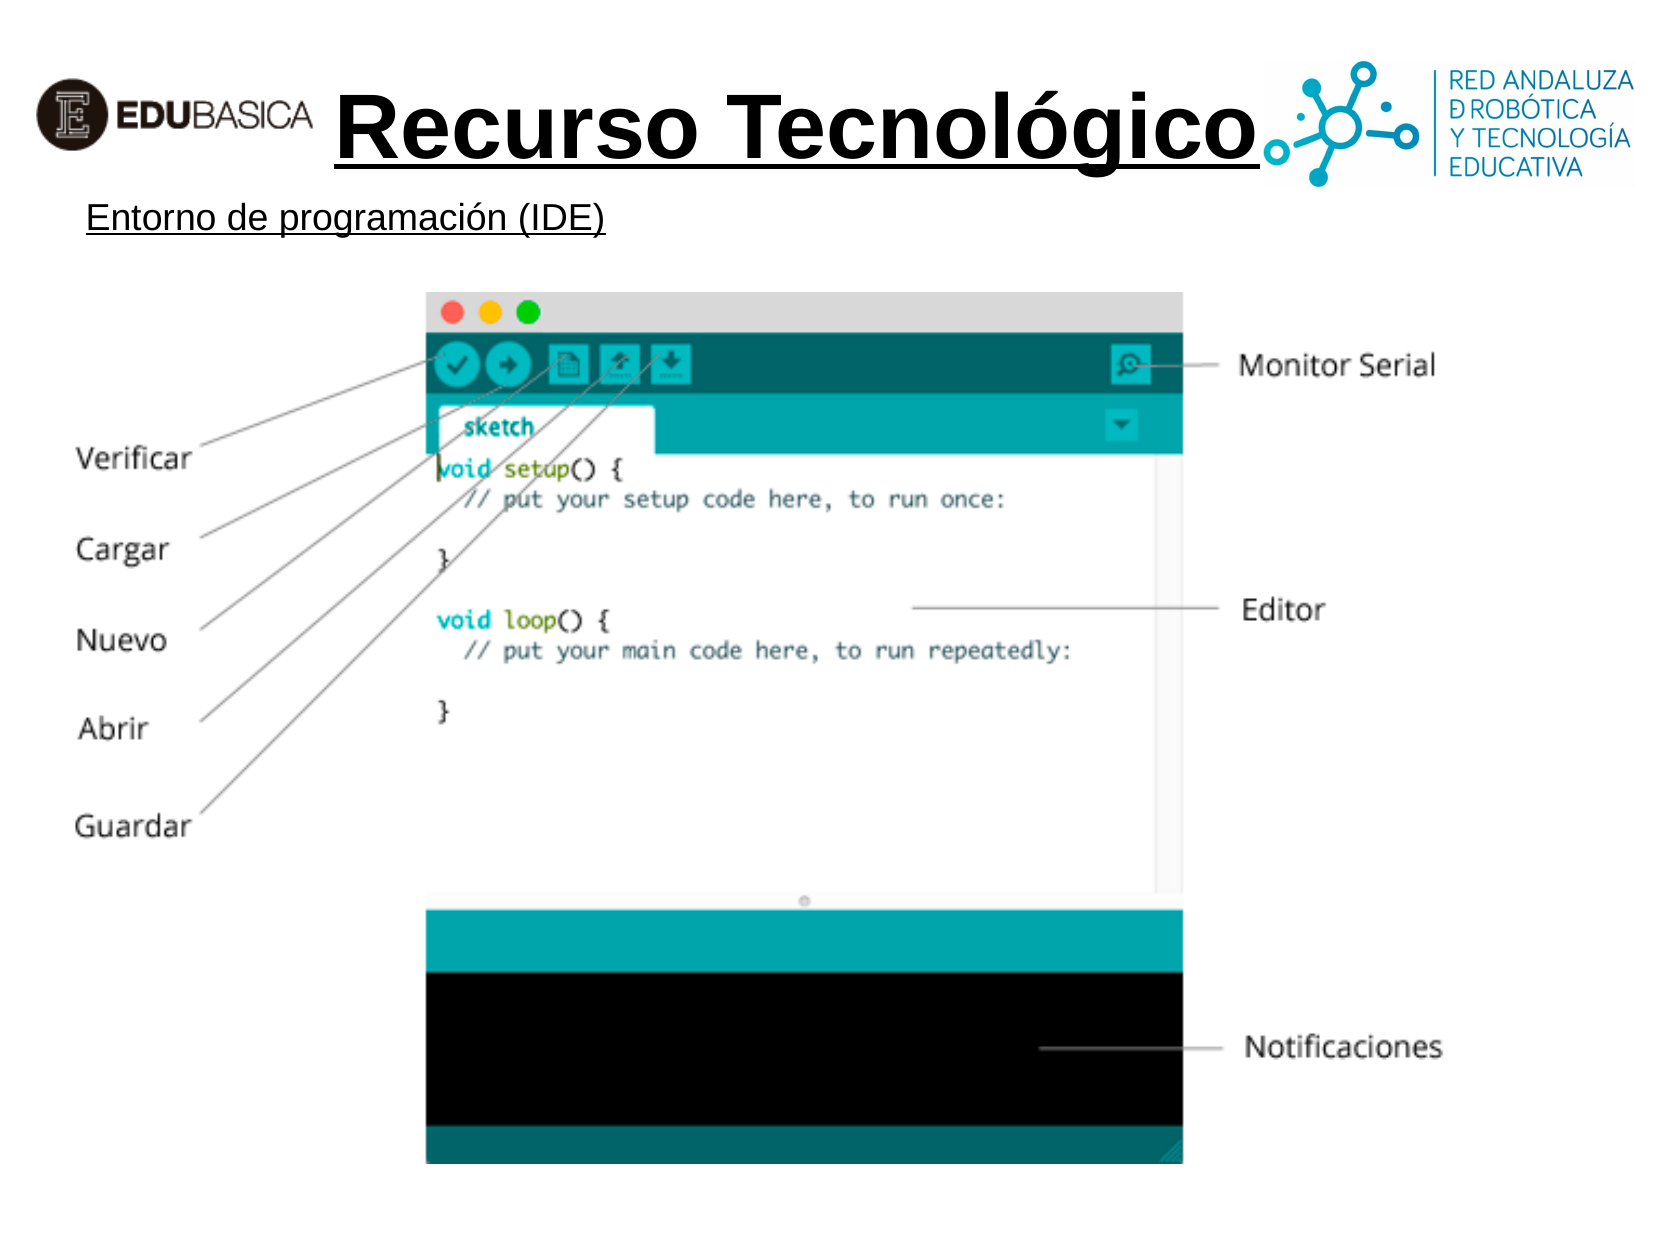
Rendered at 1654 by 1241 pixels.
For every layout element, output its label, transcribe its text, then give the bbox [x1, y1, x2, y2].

text_box Entorno de programación (IDE) [70, 189, 621, 247]
picture [35, 77, 316, 154]
title Recurso Tecnológico [53, 23, 1542, 231]
picture [61, 292, 1454, 1164]
picture [1263, 59, 1636, 190]
